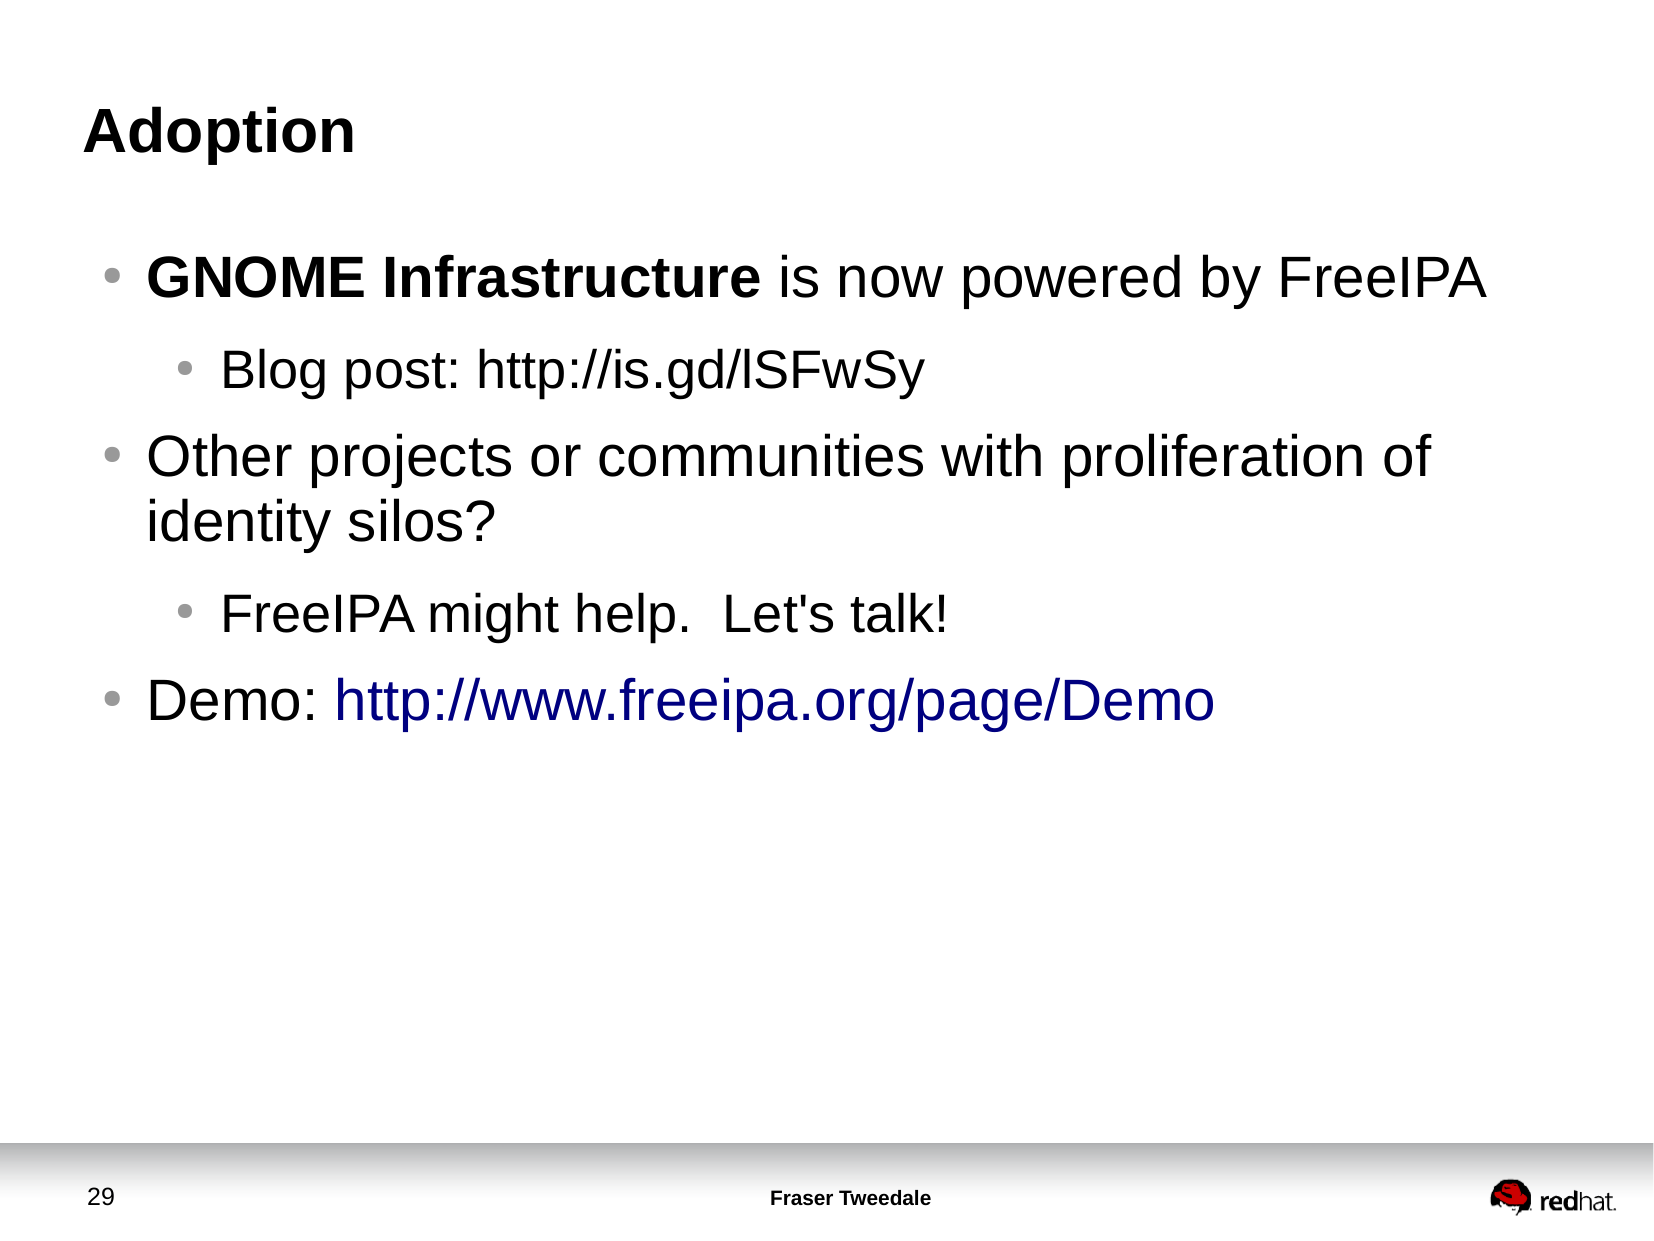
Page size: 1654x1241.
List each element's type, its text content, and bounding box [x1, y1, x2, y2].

title Adoption [82, 37, 1571, 226]
list GNOME Infrastructure is now powered by FreeIPA Blog post: http://is.gd/lSFwSy Other projects or communities with proliferation of identity silos? FreeIPA might help. Let's talk! Demo: http://www.freeipa.org/page/Demo [86, 244, 1576, 1039]
picture [0, 1143, 1654, 1241]
